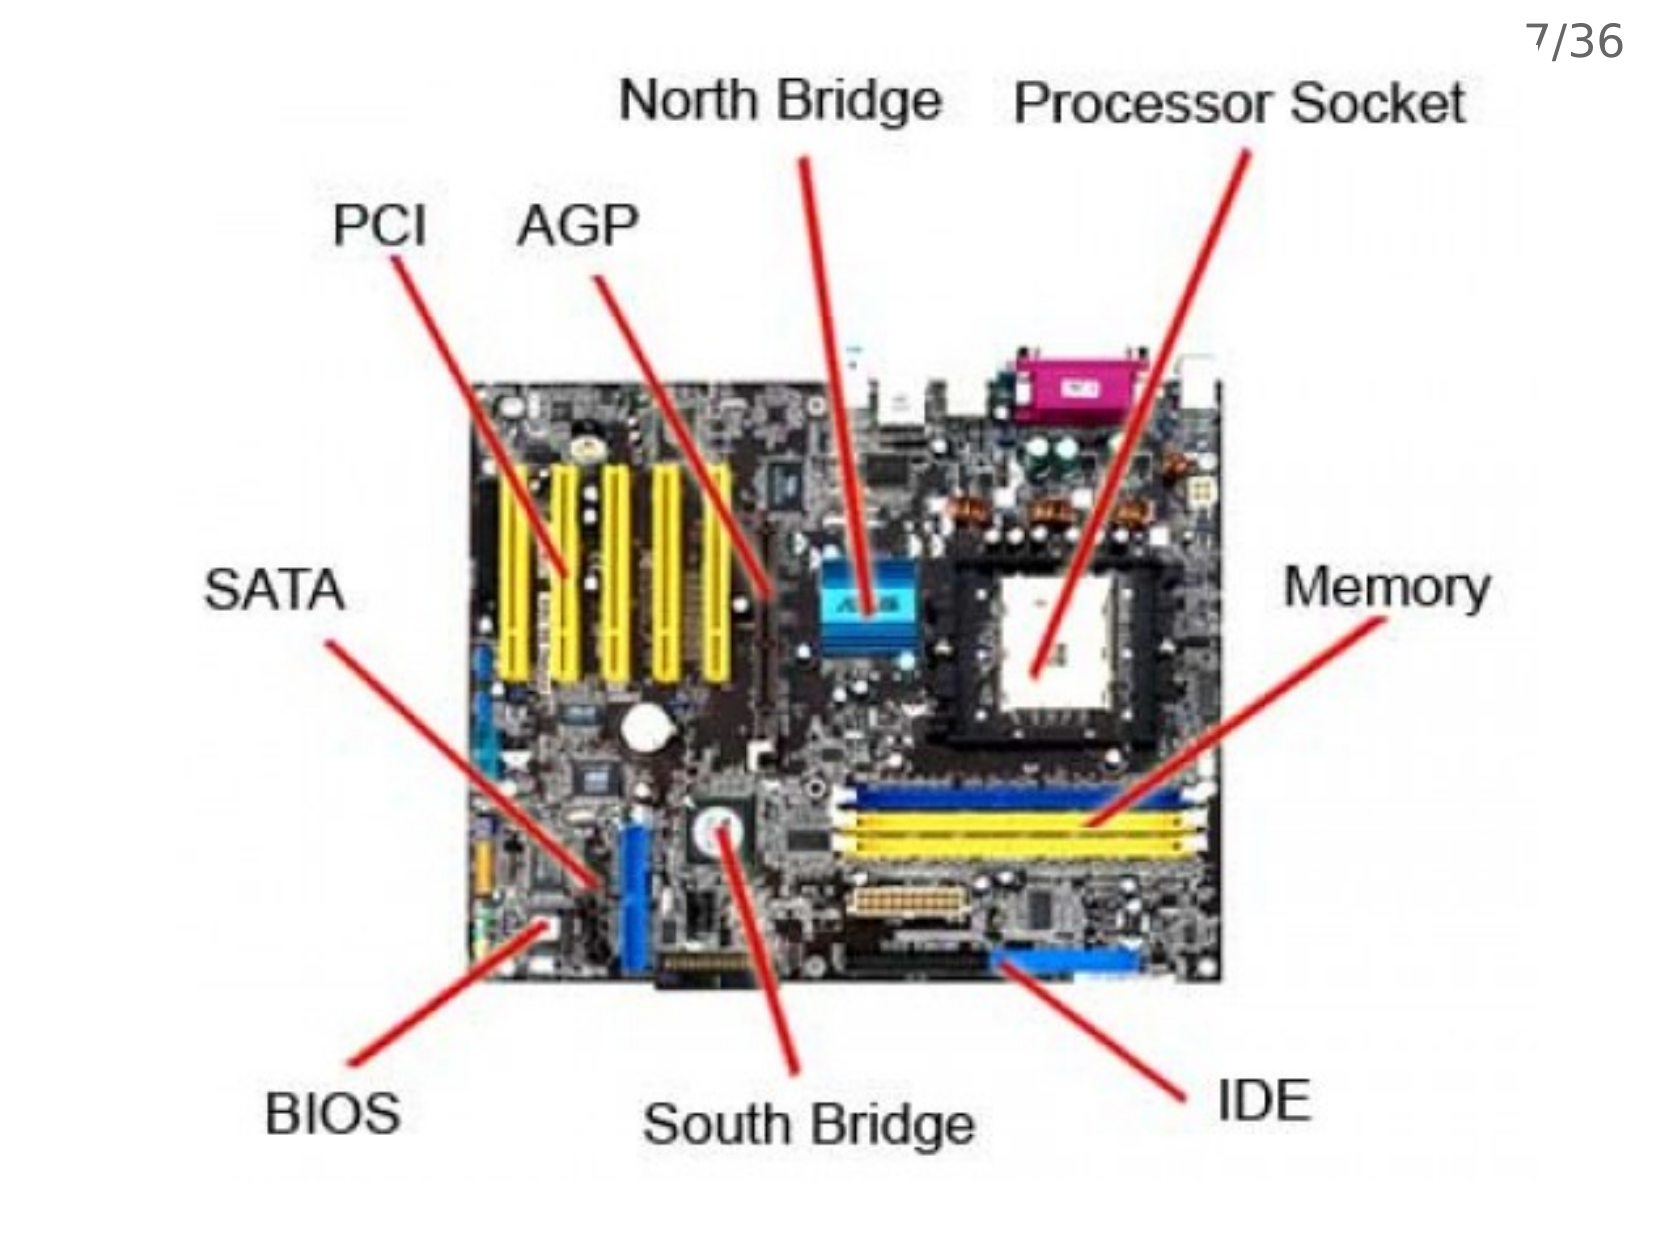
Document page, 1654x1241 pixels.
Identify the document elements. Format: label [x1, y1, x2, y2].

picture [177, 45, 1538, 1182]
